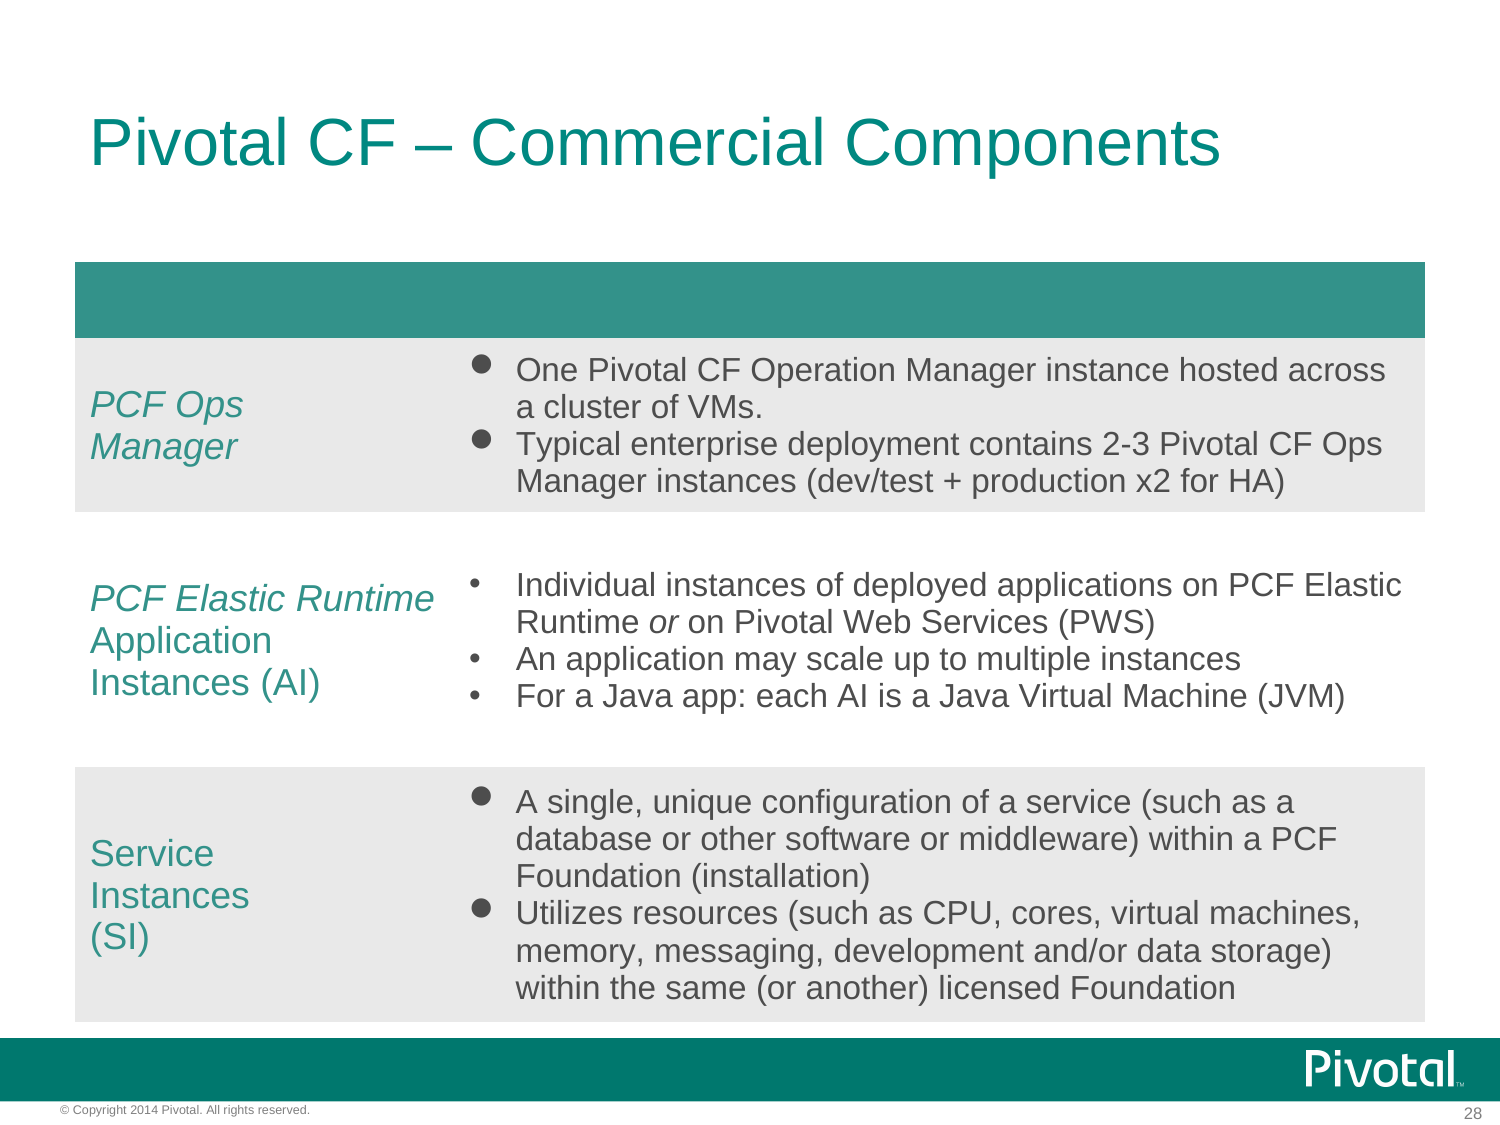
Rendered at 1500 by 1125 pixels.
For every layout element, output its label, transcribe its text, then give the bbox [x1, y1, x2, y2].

table_cell A single, unique configuration of a service (such as a database or other software or middleware) within a PCF Foundation (installation) Utilizes resources (such as CPU, cores, virtual machines, memory, messaging, development and/or data storage) within the same (or another) licensed Foundation [454, 767, 1425, 1022]
table_cell Service Instances (SI) [75, 767, 454, 1022]
table_cell PCF Ops Manager [75, 338, 454, 512]
table_header [75, 262, 454, 338]
table_cell PCF Elastic Runtime Application Instances (AI) [75, 512, 454, 767]
table_cell Individual instances of deployed applications on PCF Elastic Runtime or on Pivotal Web Services (PWS) An application may scale up to multiple instances For a Java app: each AI is a Java Virtual Machine (JVM) [454, 512, 1425, 767]
table_cell One Pivotal CF Operation Manager instance hosted across a cluster of VMs. Typical enterprise deployment contains 2-3 Pivotal CF Ops Manager instances (dev/test + production x2 for HA) [454, 338, 1425, 512]
title Pivotal CF – Commercial Components [75, 45, 1426, 233]
table_header [454, 262, 1425, 338]
picture [1306, 1050, 1464, 1087]
